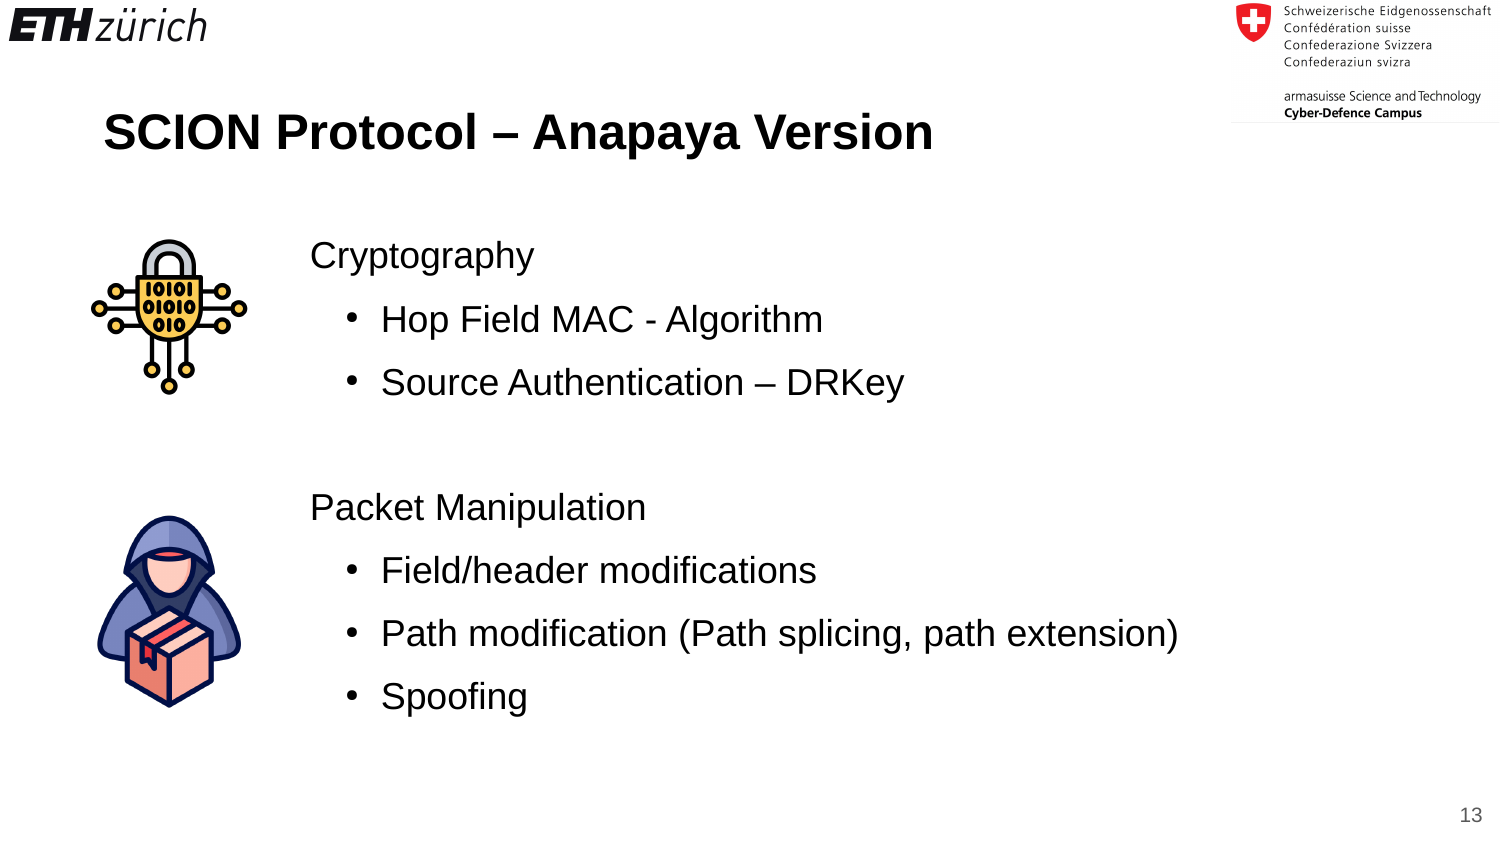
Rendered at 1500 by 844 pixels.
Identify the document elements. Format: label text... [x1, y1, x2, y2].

picture [72, 514, 266, 709]
text_box Cryptography Hop Field MAC - Algorithm Source Authentication – DRKey Packet Manipulation Field/header modifications Path modification (Path splicing, path extension) Spoofing [295, 206, 1359, 726]
picture [8, 8, 207, 42]
picture [88, 236, 250, 397]
picture [1231, 0, 1500, 123]
text_box SCION Protocol – Anapaya Version [88, 88, 1182, 178]
